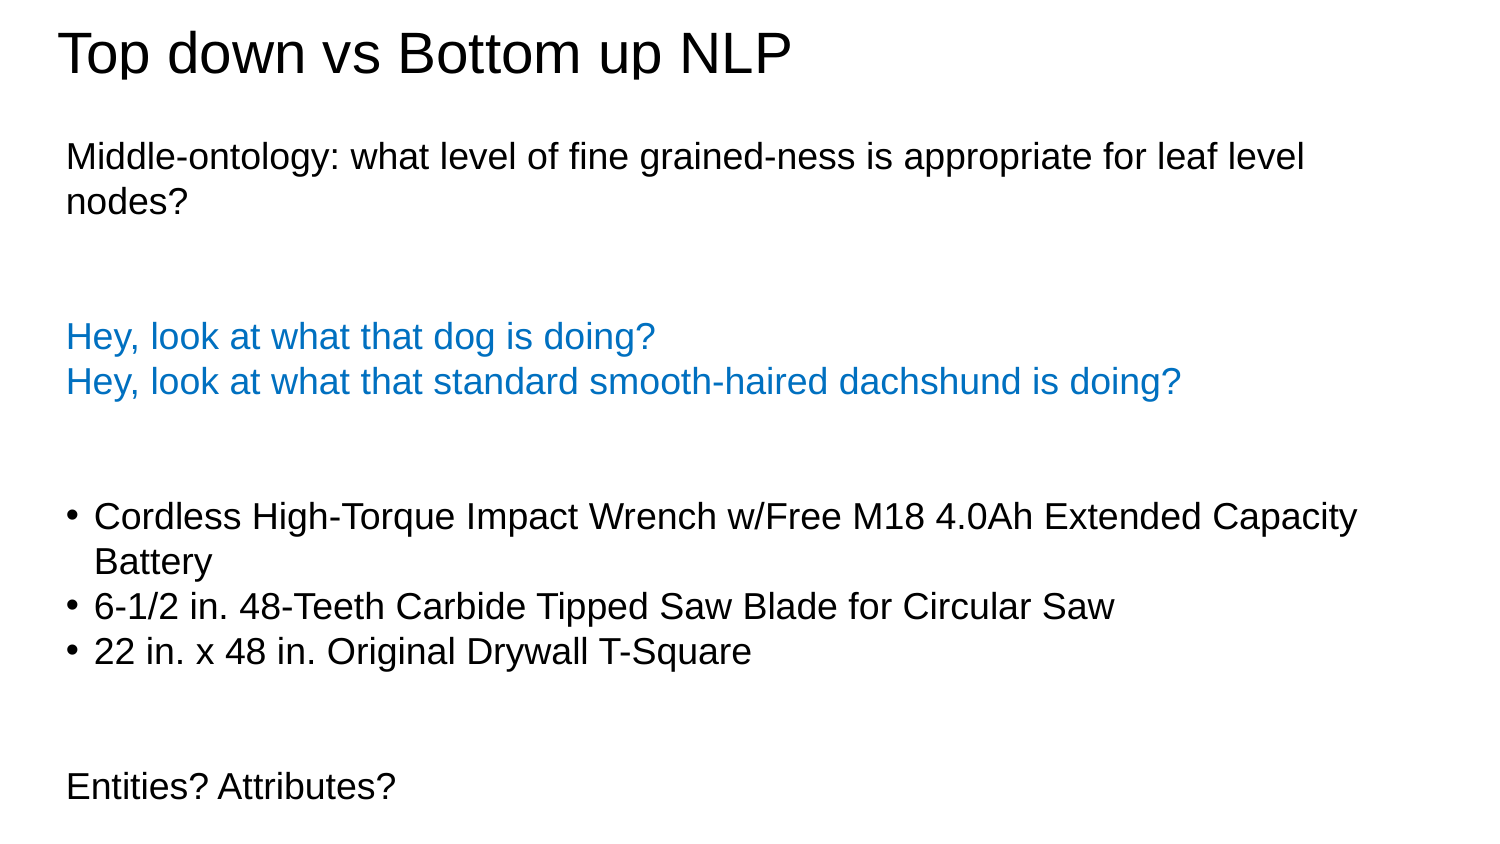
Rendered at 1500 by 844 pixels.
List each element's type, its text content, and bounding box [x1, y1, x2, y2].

title Top down vs Bottom up NLP [41, 0, 1440, 94]
text_box Middle-ontology: what level of fine grained-ness is appropriate for leaf level nodes? Hey, look at what that dog is doing? Hey, look at what that standard smooth-haired dachshund is doing? Cordless High-Torque Impact Wrench w/Free M18 4.0Ah Extended Capacity Battery 6-1/2 in. 48-Teeth Carbide Tipped Saw Blade for Circular Saw 22 in. x 48 in. Original Drywall T-Square Entities? Attributes? [51, 79, 1449, 844]
